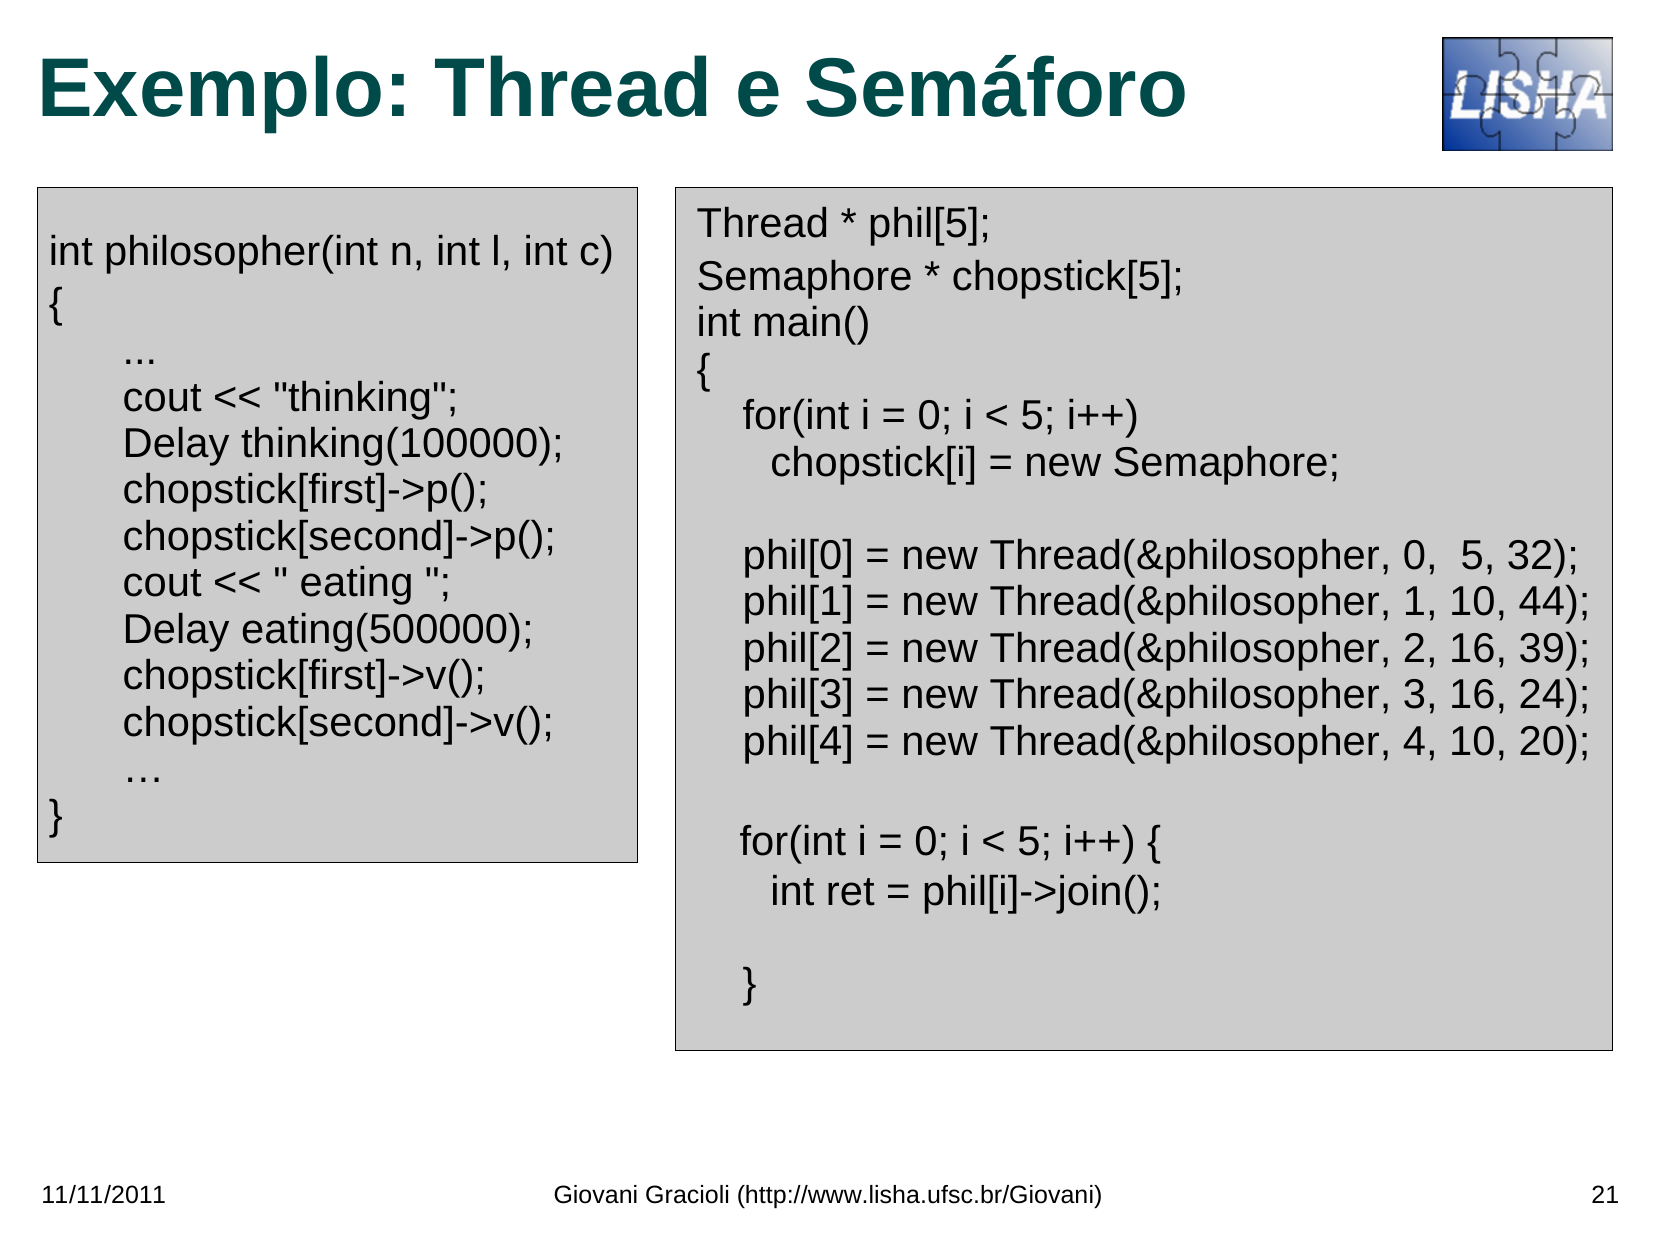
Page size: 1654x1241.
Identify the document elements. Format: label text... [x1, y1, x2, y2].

text_box ﻿﻿﻿Thread * phil[5]; Semaphore * chopstick[5]; int main() { for(int i = 0; i < 5; i++) chopstick[i] = new Semaphore; phil[0] = new Thread(&philosopher, 0, 5, 32); phil[1] = new Thread(&philosopher, 1, 10, 44); phil[2] = new Thread(&philosopher, 2, 16, 39); phil[3] = new Thread(&philosopher, 3, 16, 24); phil[4] = new Thread(&philosopher, 4, 10, 20); ﻿ for(int i = 0; i < 5; i++) { int ret = phil[i]->join(); } [675, 187, 1613, 1051]
title Exemplo: Thread e Semáforo [37, 37, 1426, 151]
text_box ﻿int philosopher(int n, int l, int c) { ... cout << "thinking"; Delay thinking(100000); chopstick[first]->p(); chopstick[second]->p(); cout << " eating "; Delay eating(500000); chopstick[first]->v(); chopstick[second]->v(); … } [37, 187, 638, 863]
picture [1442, 37, 1613, 151]
